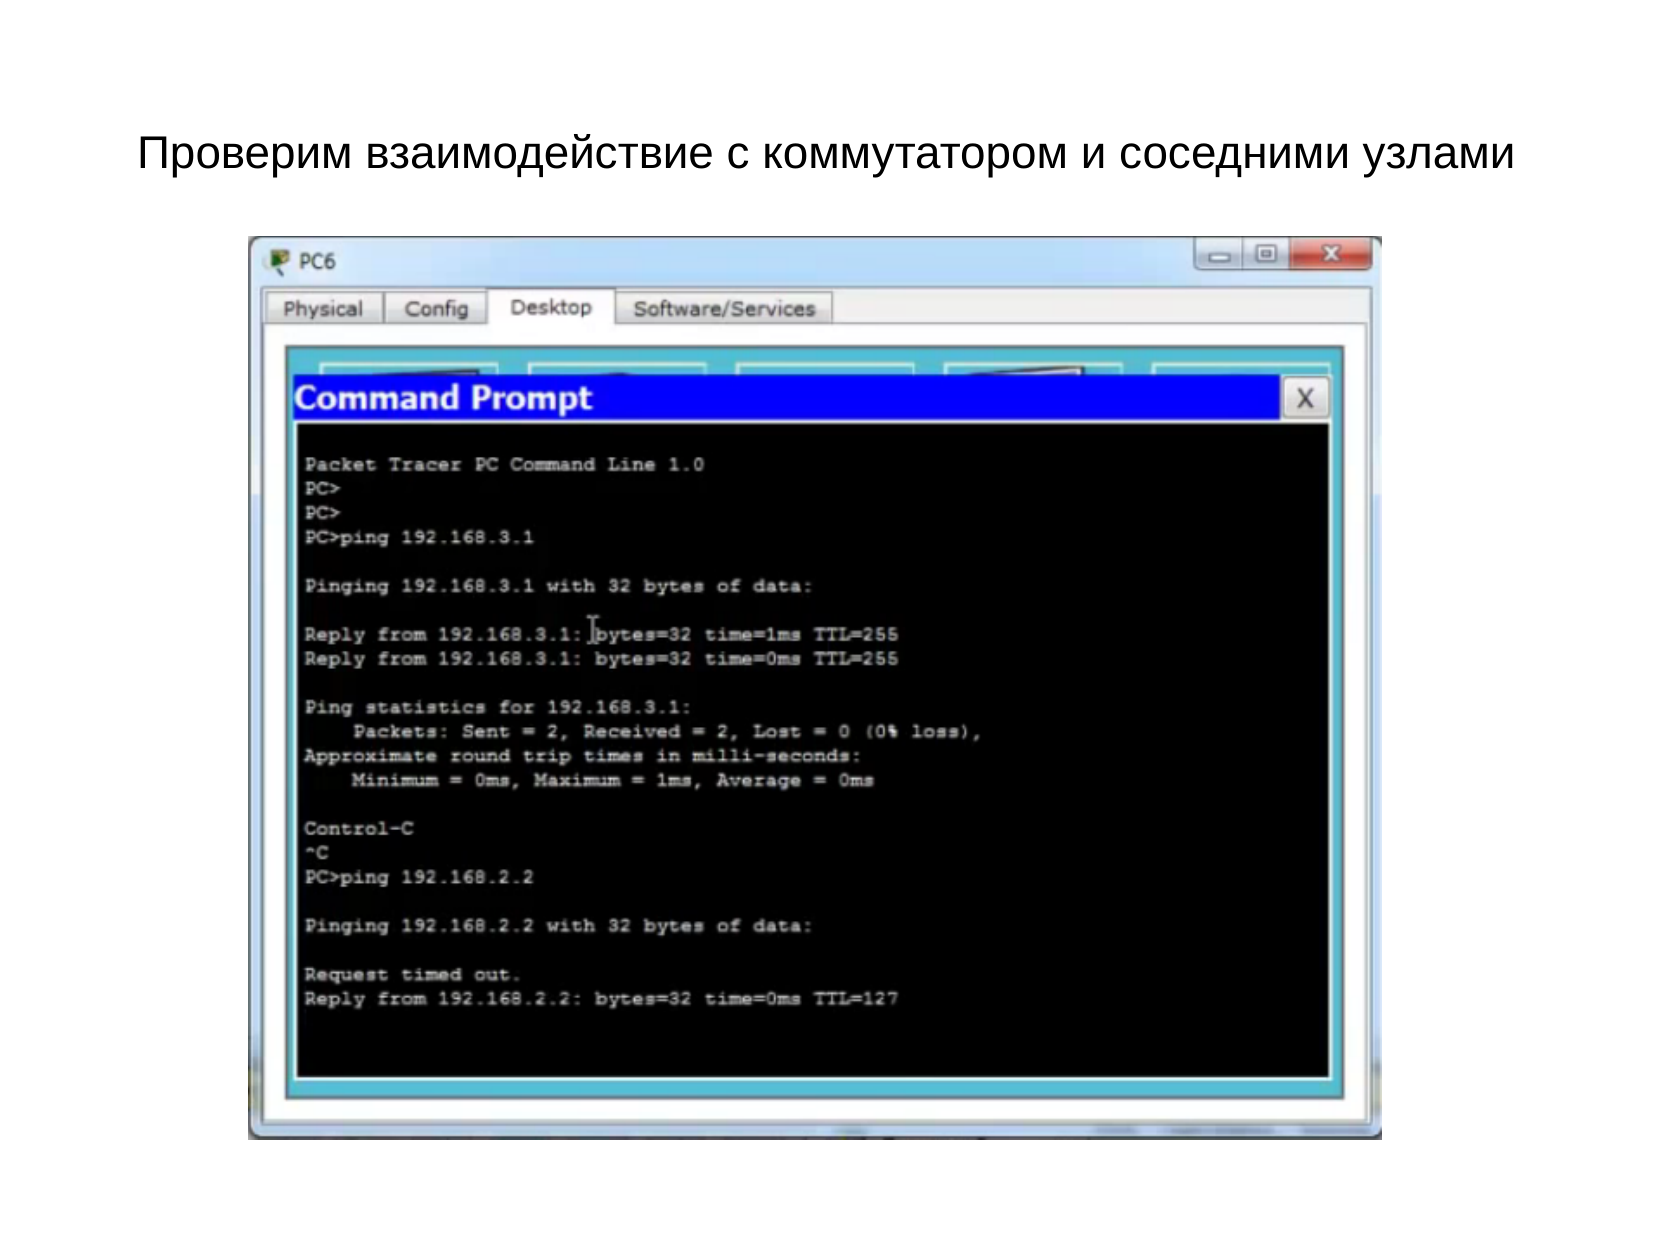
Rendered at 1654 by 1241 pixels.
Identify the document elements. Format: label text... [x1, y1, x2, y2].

title Проверим взаимодействие с коммутатором и соседними узлами [82, 49, 1571, 257]
picture [248, 236, 1382, 1140]
